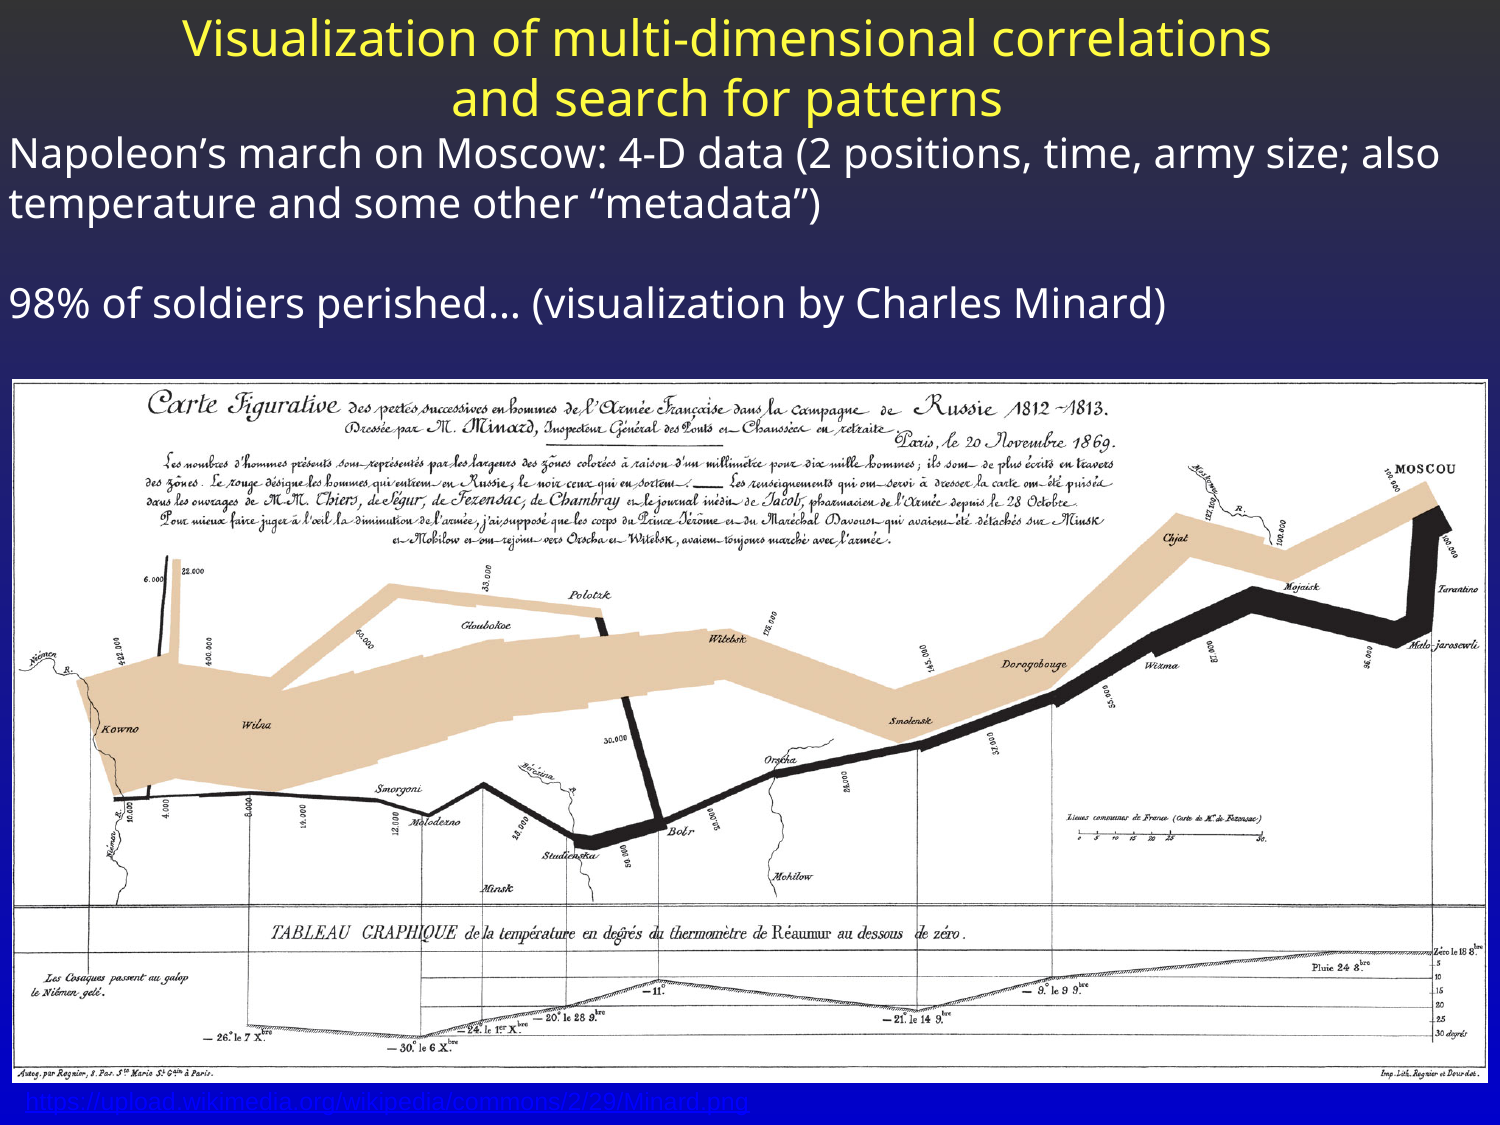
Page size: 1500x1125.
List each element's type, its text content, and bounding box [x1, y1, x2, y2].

text_box Visualization of multi-dimensional correlations and search for patterns [0, 0, 1500, 68]
picture [12, 379, 1488, 1083]
text_box Napoleon’s march on Moscow: 4-D data (2 positions, time, army size; also temperature and some other “metadata”) 98% of soldiers perished… (visualization by Charles Minard) [0, 68, 1500, 336]
text_box https://upload.wikimedia.org/wikipedia/commons/2/29/Minard.png [17, 1083, 759, 1124]
